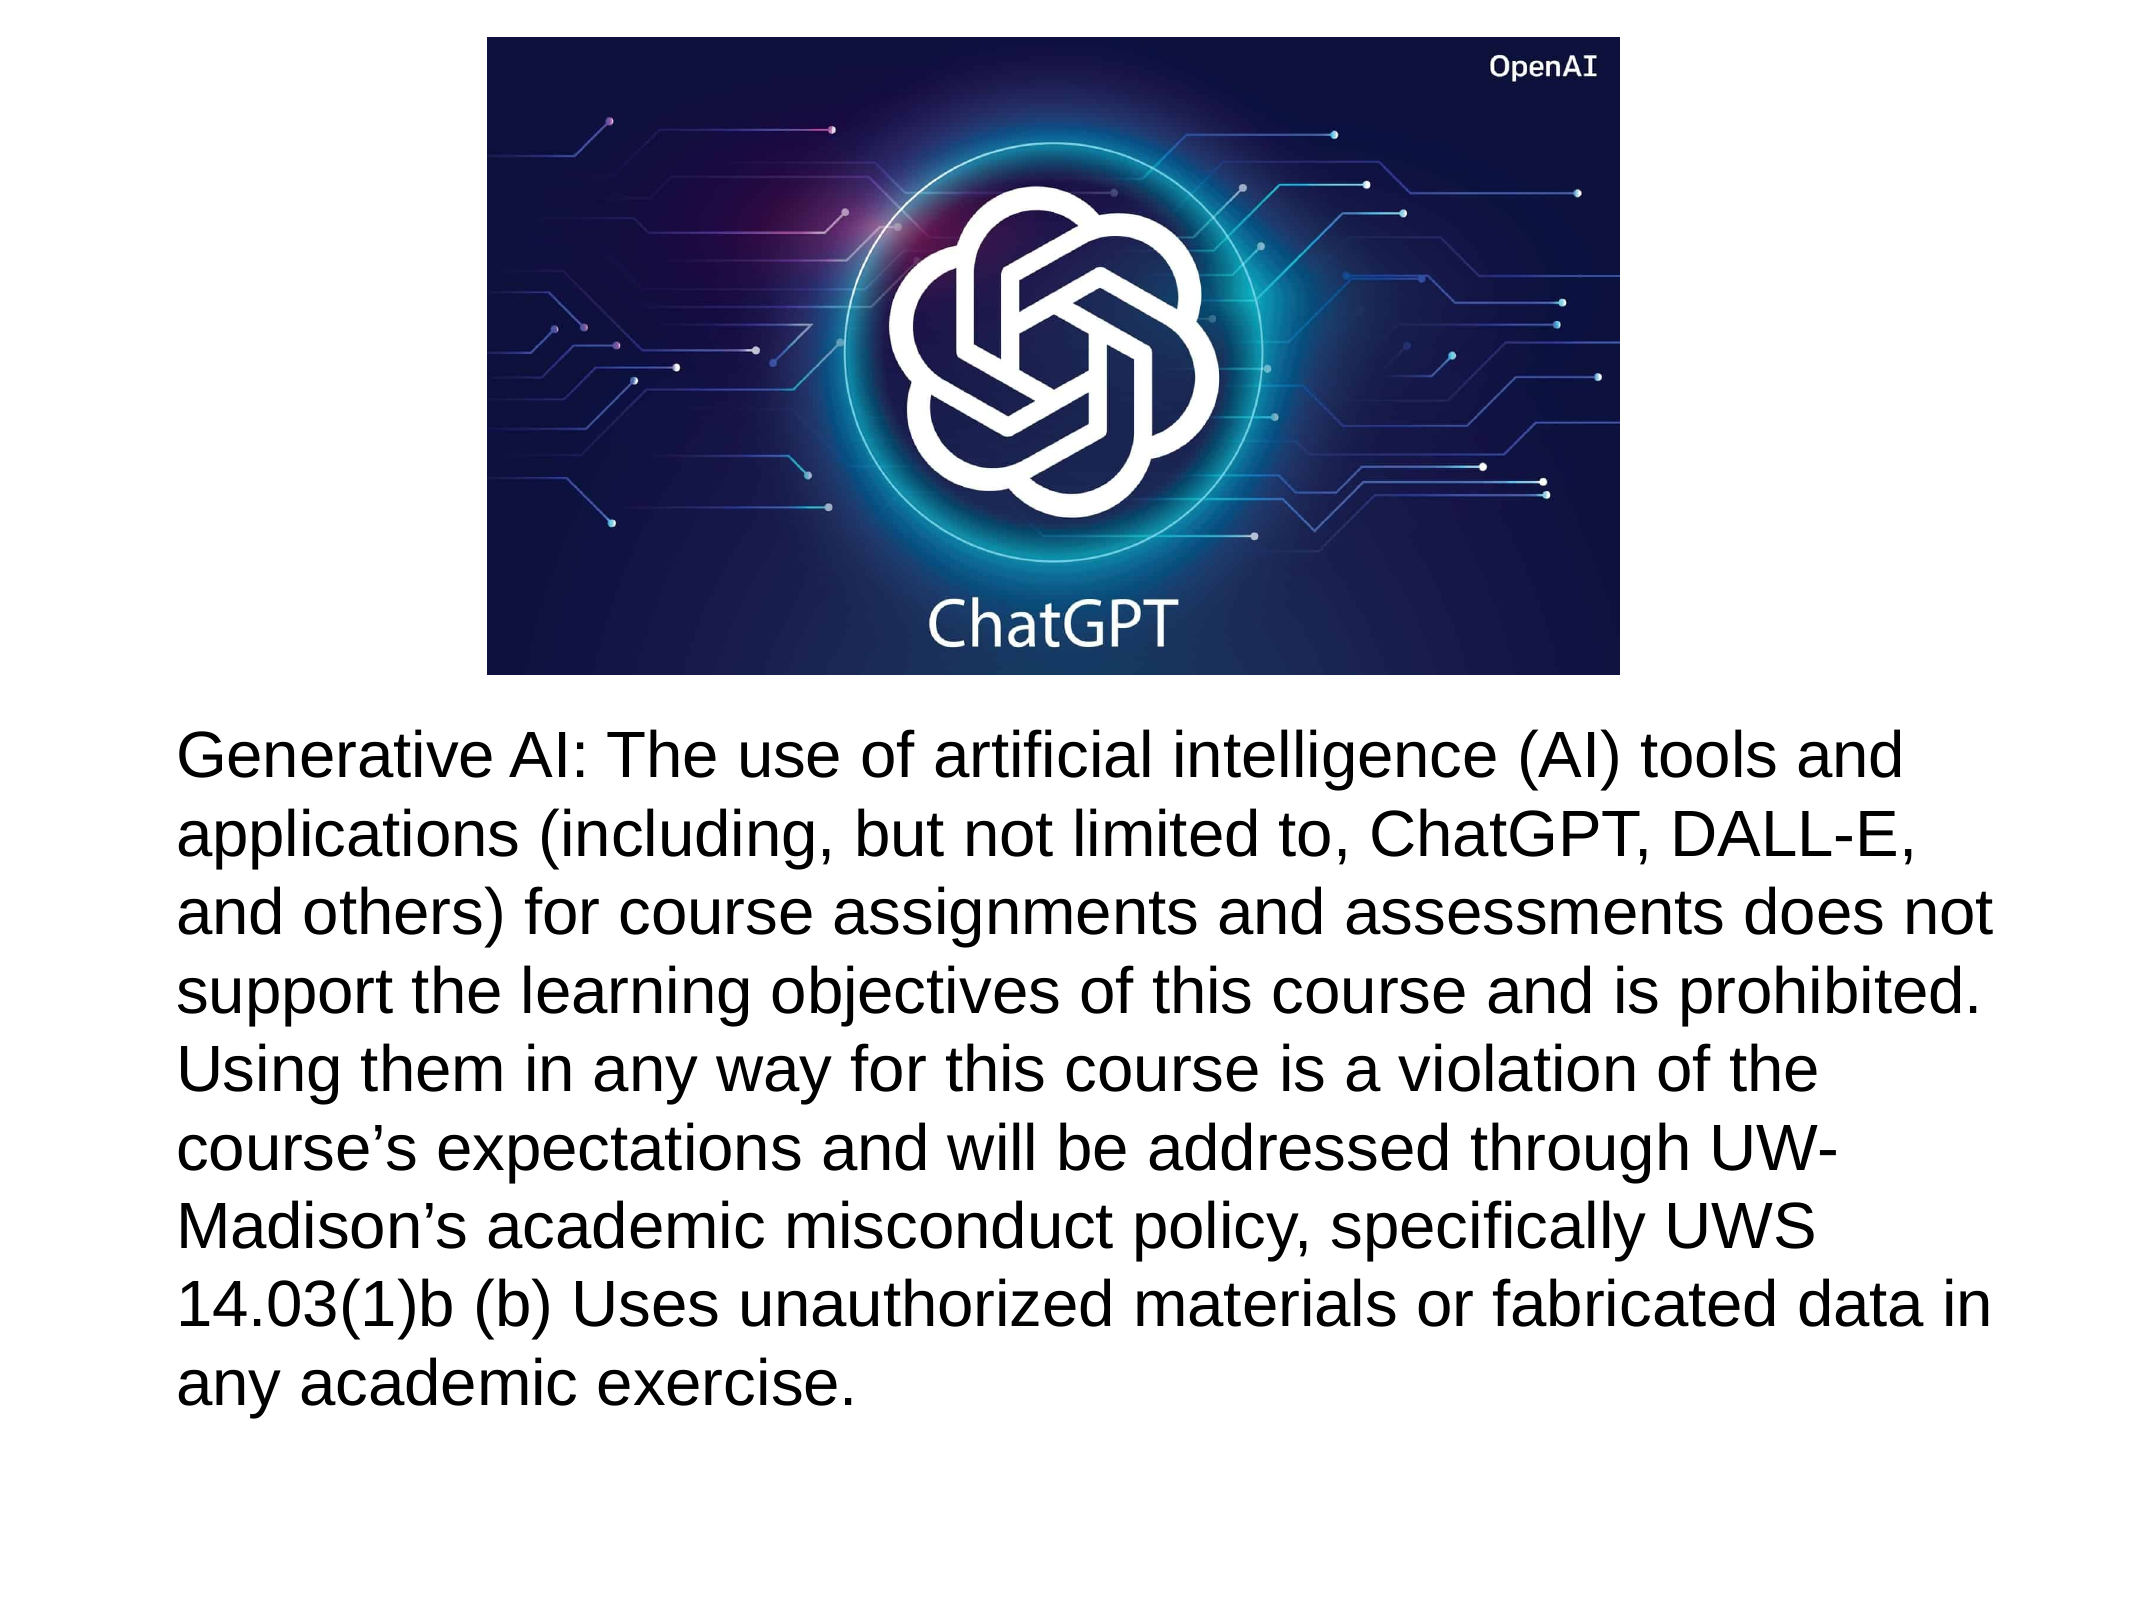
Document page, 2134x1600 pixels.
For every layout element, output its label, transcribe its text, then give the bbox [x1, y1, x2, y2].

picture [487, 37, 1620, 675]
list Generative AI: The use of artificial intelligence (AI) tools and applications (including, but not limited to, ChatGPT, DALL-E, and others) for course assignments and assessments does not support the learning objectives of this course and is prohibited. Using them in any way for this course is a violation of the course’s expectations and will be addressed through UW-Madison’s academic misconduct policy, specifically UWS 14.03(1)b (b) Uses unauthorized materials or fabricated data in any academic exercise. [106, 712, 2027, 1426]
